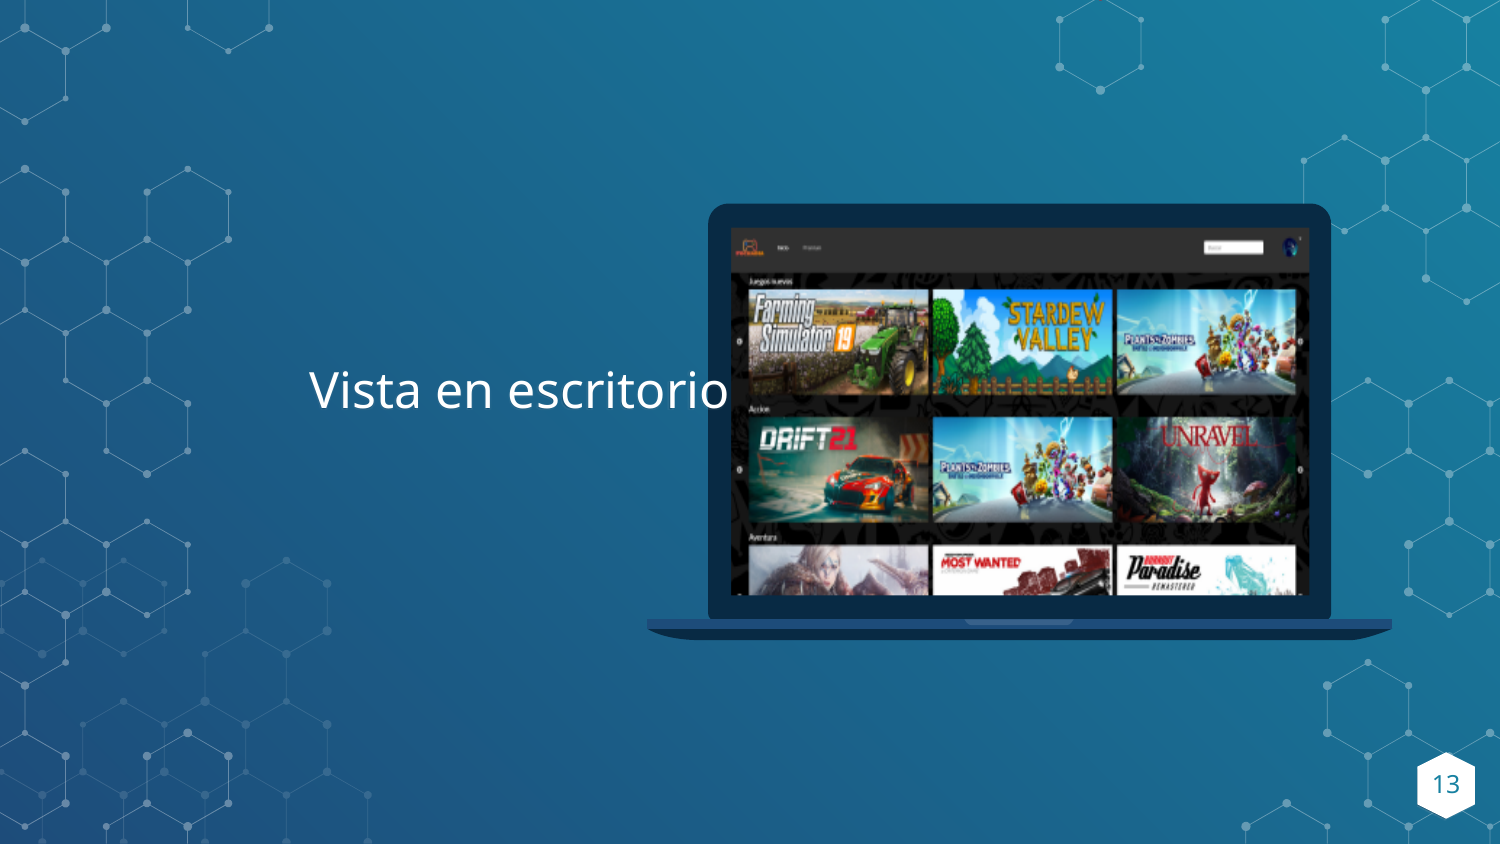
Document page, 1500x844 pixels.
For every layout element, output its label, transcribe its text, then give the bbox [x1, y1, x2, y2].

picture [886, 228, 1309, 595]
slide_number <número> [1417, 752, 1475, 819]
text_box [886, 203, 1393, 641]
list Vista en escritorio [309, 59, 886, 781]
